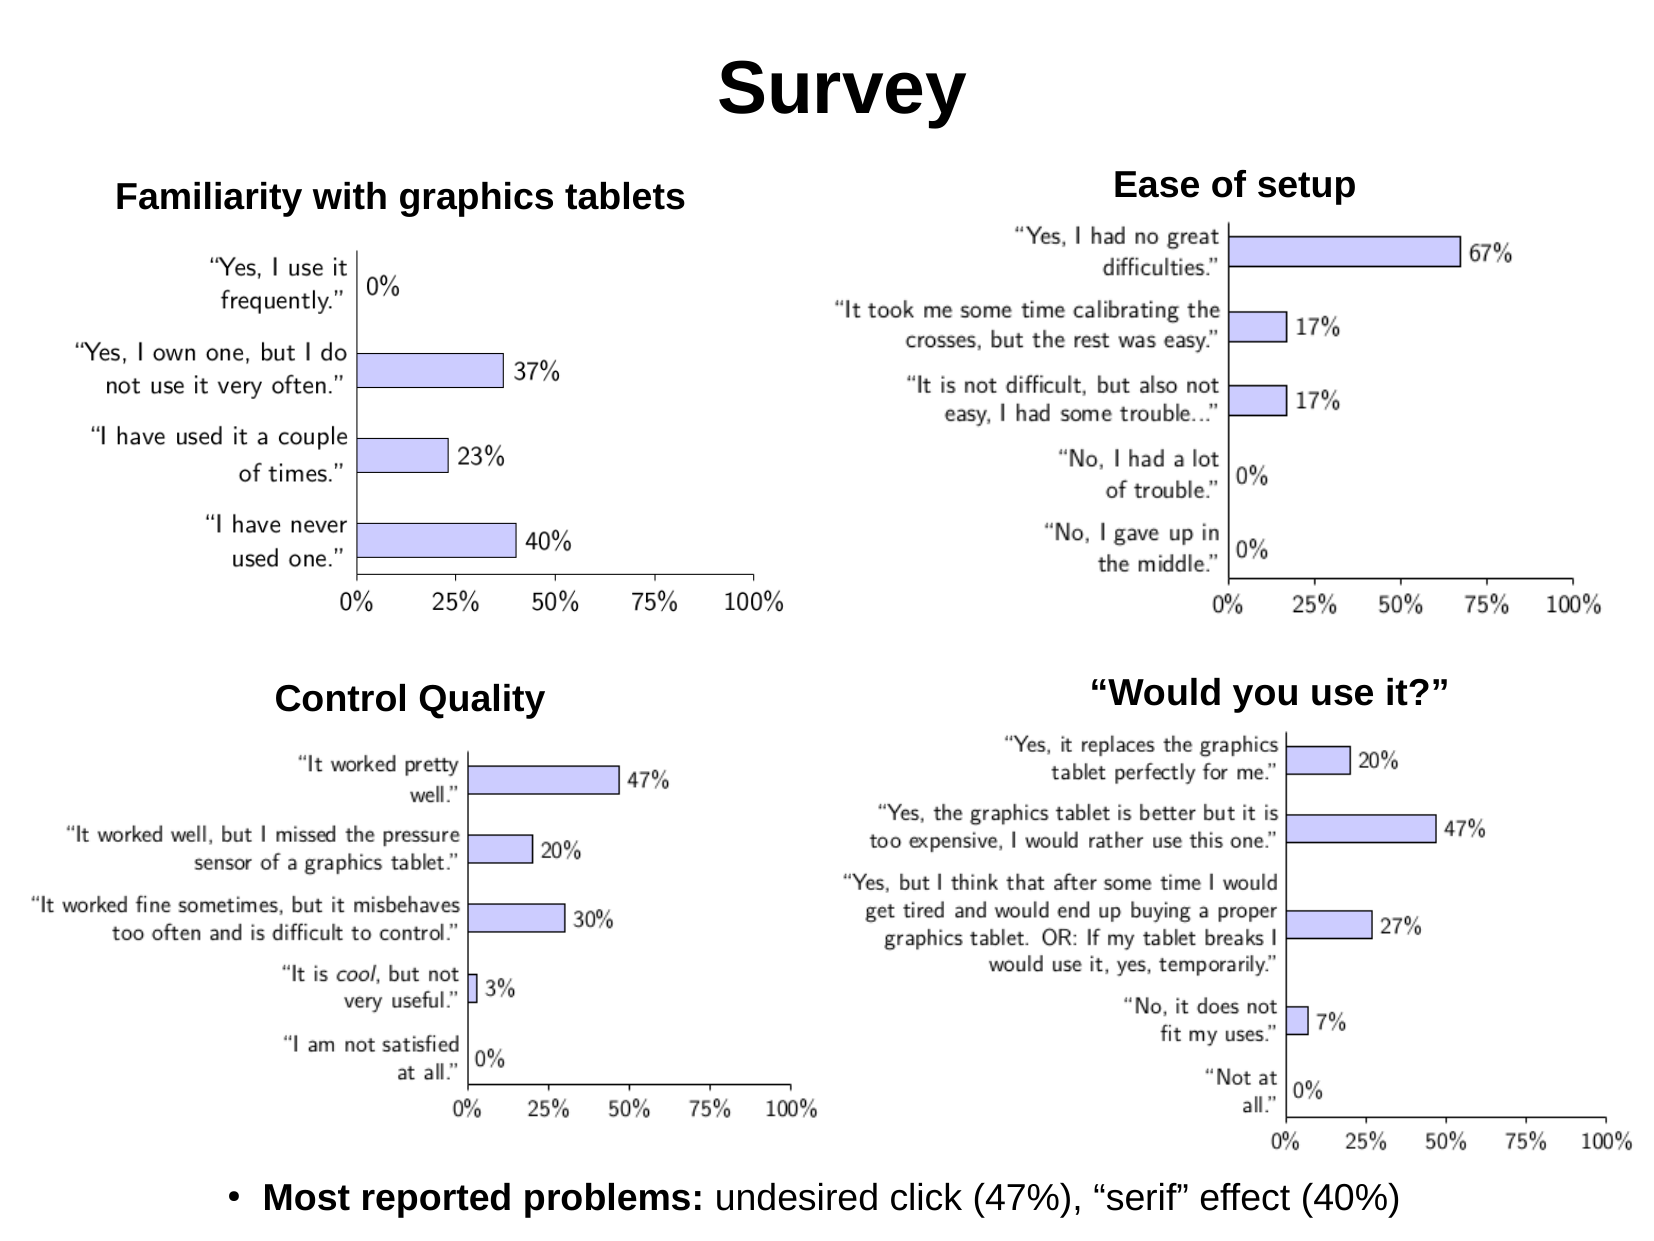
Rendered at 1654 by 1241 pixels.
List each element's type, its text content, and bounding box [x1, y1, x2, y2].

text_box Familiarity with graphics tablets [100, 168, 709, 226]
text_box Control Quality [259, 670, 562, 728]
text_box Ease of setup [1098, 156, 1382, 214]
text_box Most reported problems: undesired click (47%), “serif” effect (40%) [212, 1169, 1465, 1232]
picture [35, 215, 820, 645]
text_box “Would you use it?” [1074, 664, 1477, 722]
picture [826, 197, 1607, 622]
picture [835, 717, 1642, 1159]
picture [20, 726, 827, 1131]
text_box Survey [702, 38, 983, 138]
